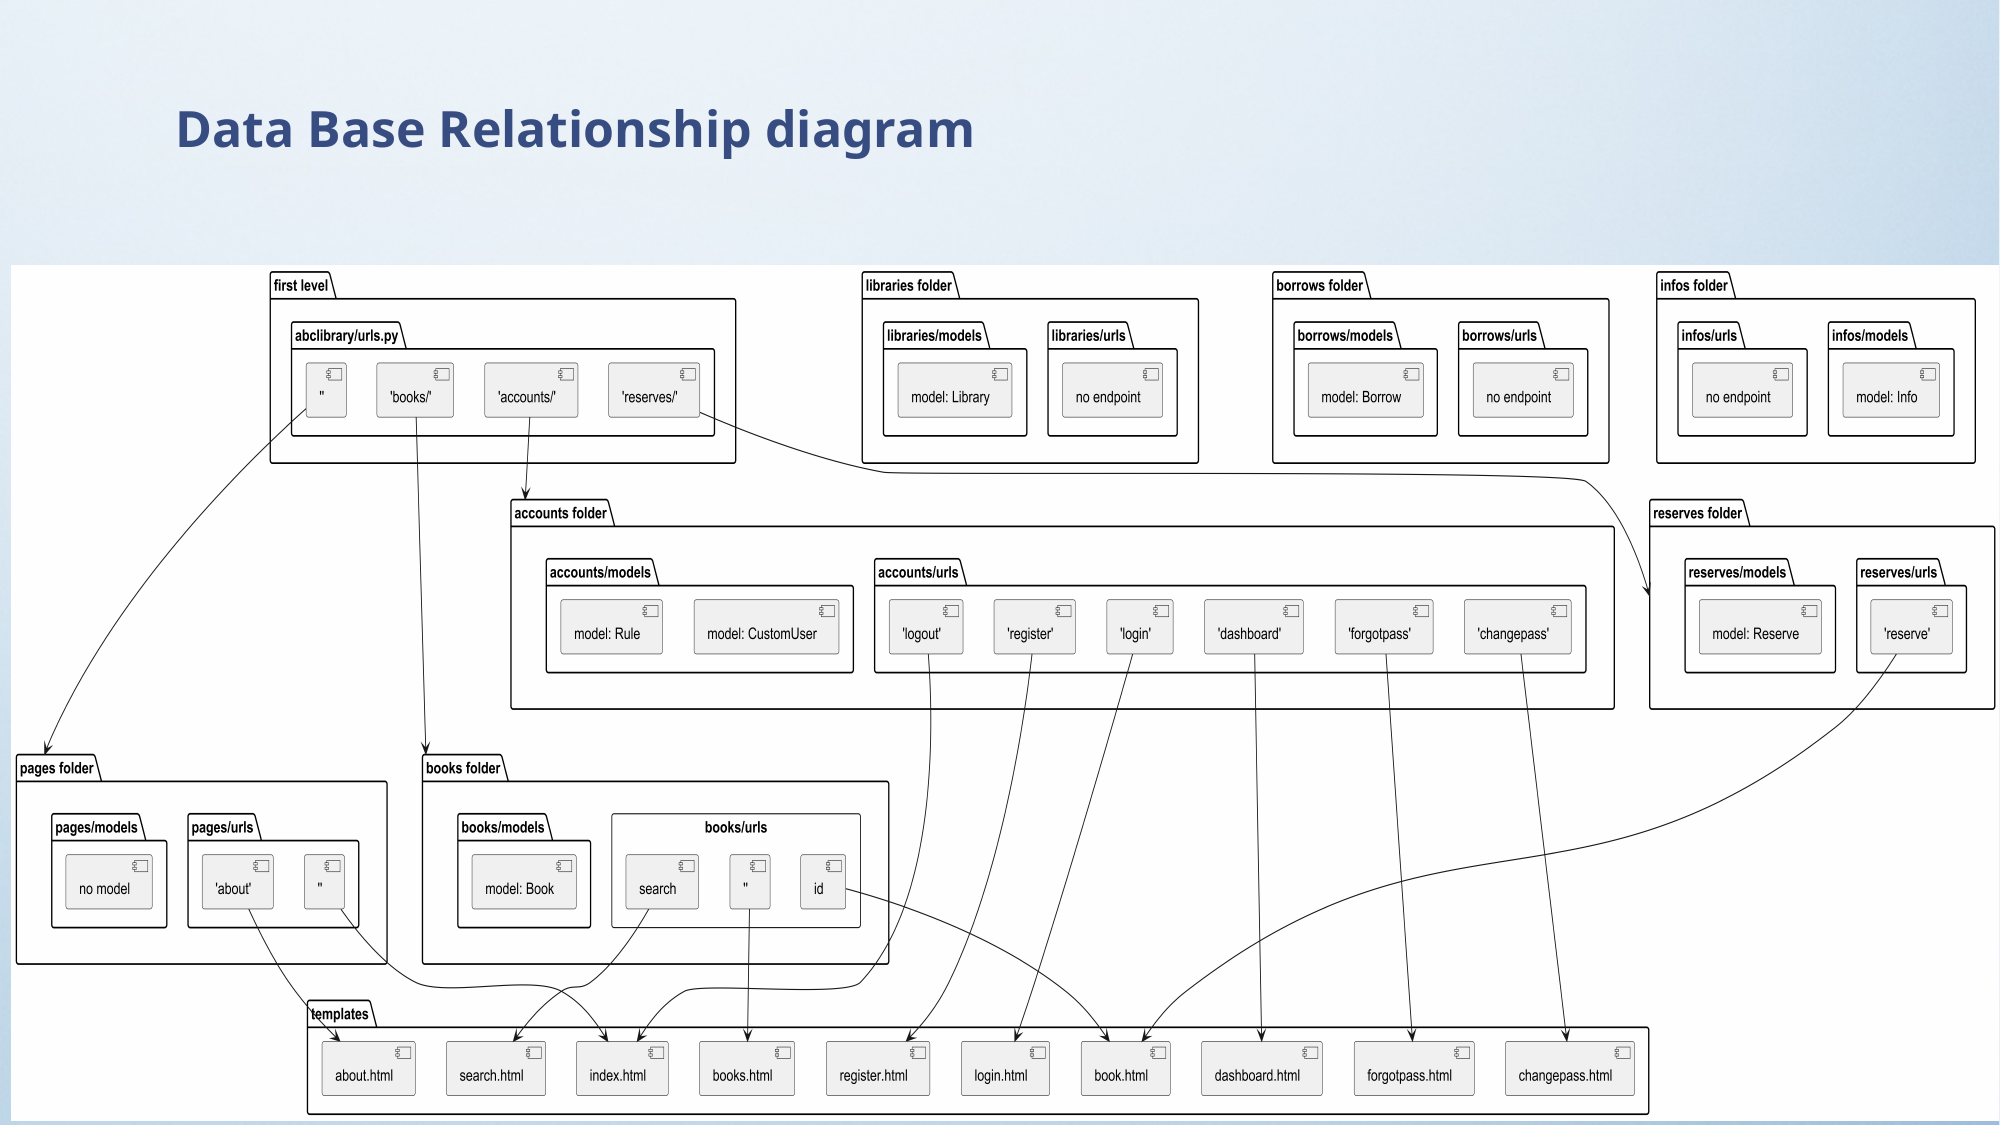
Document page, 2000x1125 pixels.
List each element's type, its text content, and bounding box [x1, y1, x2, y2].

picture [0, 0, 2000, 1125]
text_box Data Base Relationship diagram [161, 89, 1047, 165]
